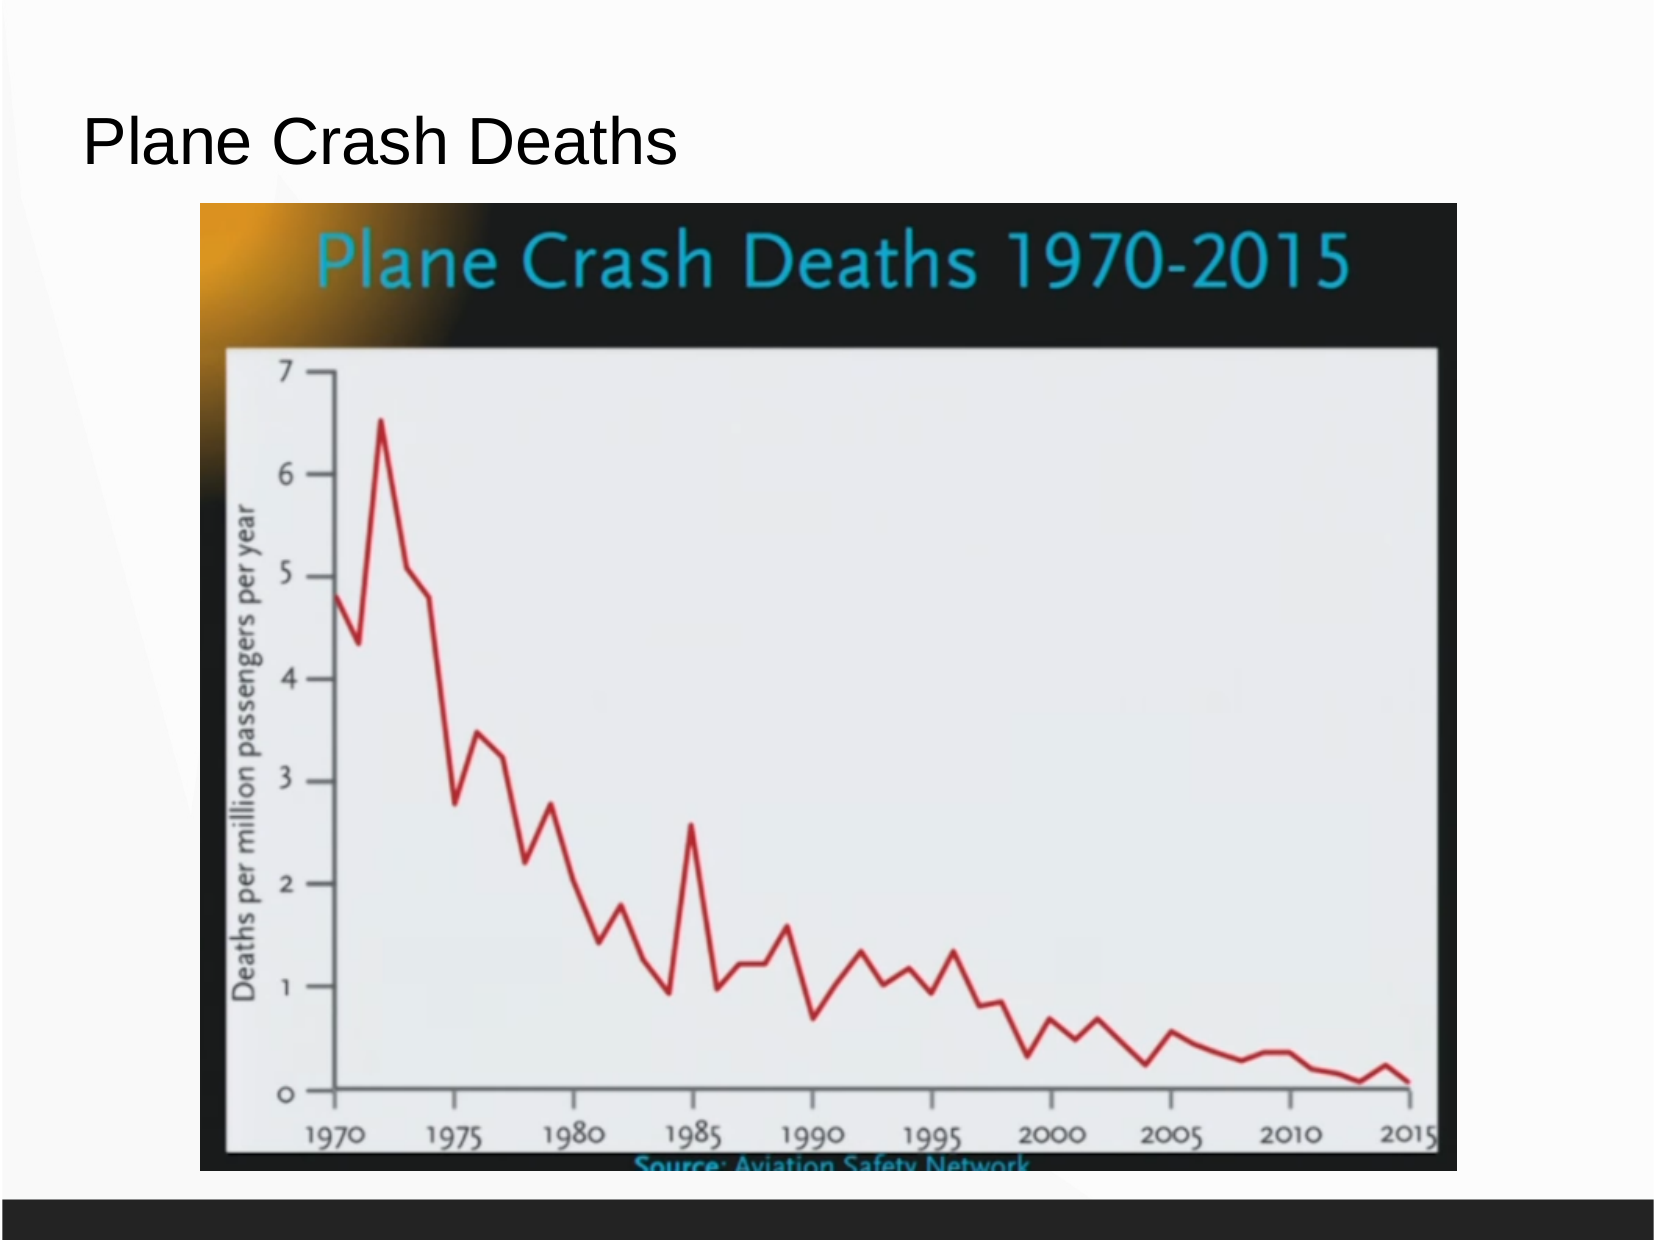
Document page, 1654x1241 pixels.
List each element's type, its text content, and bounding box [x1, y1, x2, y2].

title Plane Crash Deaths [82, 45, 1571, 238]
picture [2, 0, 1654, 1241]
